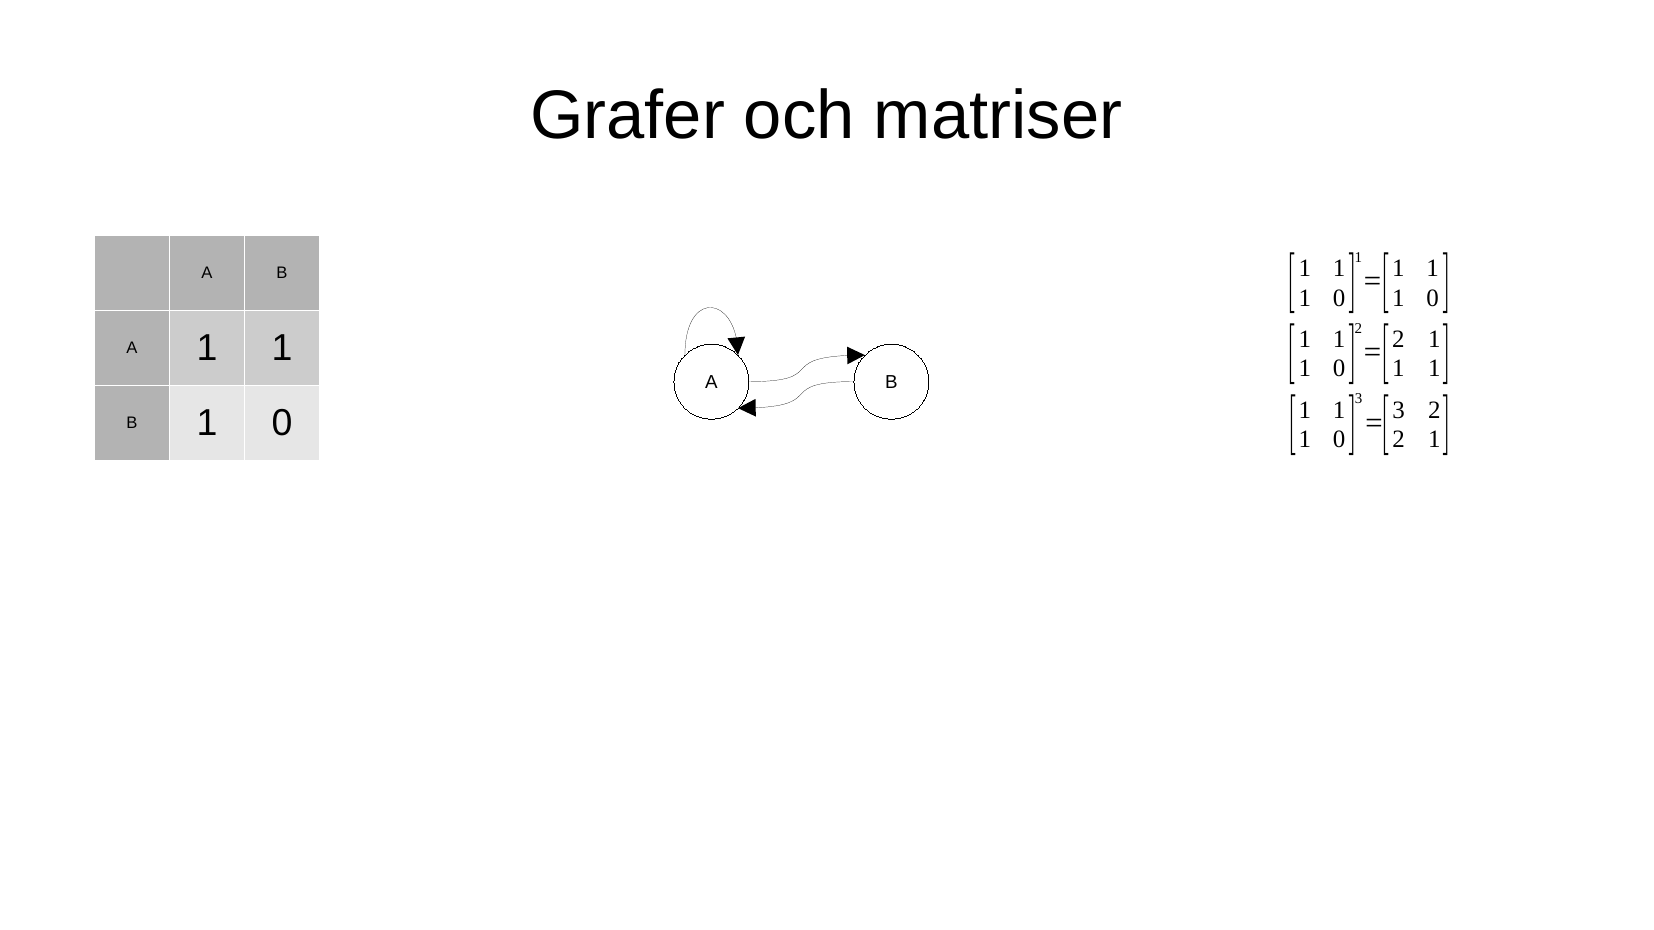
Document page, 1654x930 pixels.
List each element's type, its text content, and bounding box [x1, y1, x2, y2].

table_cell B [95, 386, 169, 460]
table_header [95, 236, 169, 310]
table_cell A [95, 311, 169, 385]
table_cell 1 [245, 311, 319, 385]
title Grafer och matriser [82, 36, 1571, 193]
chart [1282, 319, 1455, 386]
text_box A [673, 344, 749, 420]
text_box B [853, 344, 929, 420]
table_cell 1 [170, 311, 244, 385]
chart [1282, 390, 1456, 457]
table_header A [170, 236, 244, 310]
table_cell 0 [245, 386, 319, 460]
table_header B [245, 236, 319, 310]
chart [1282, 248, 1456, 315]
table_cell 1 [170, 386, 244, 460]
